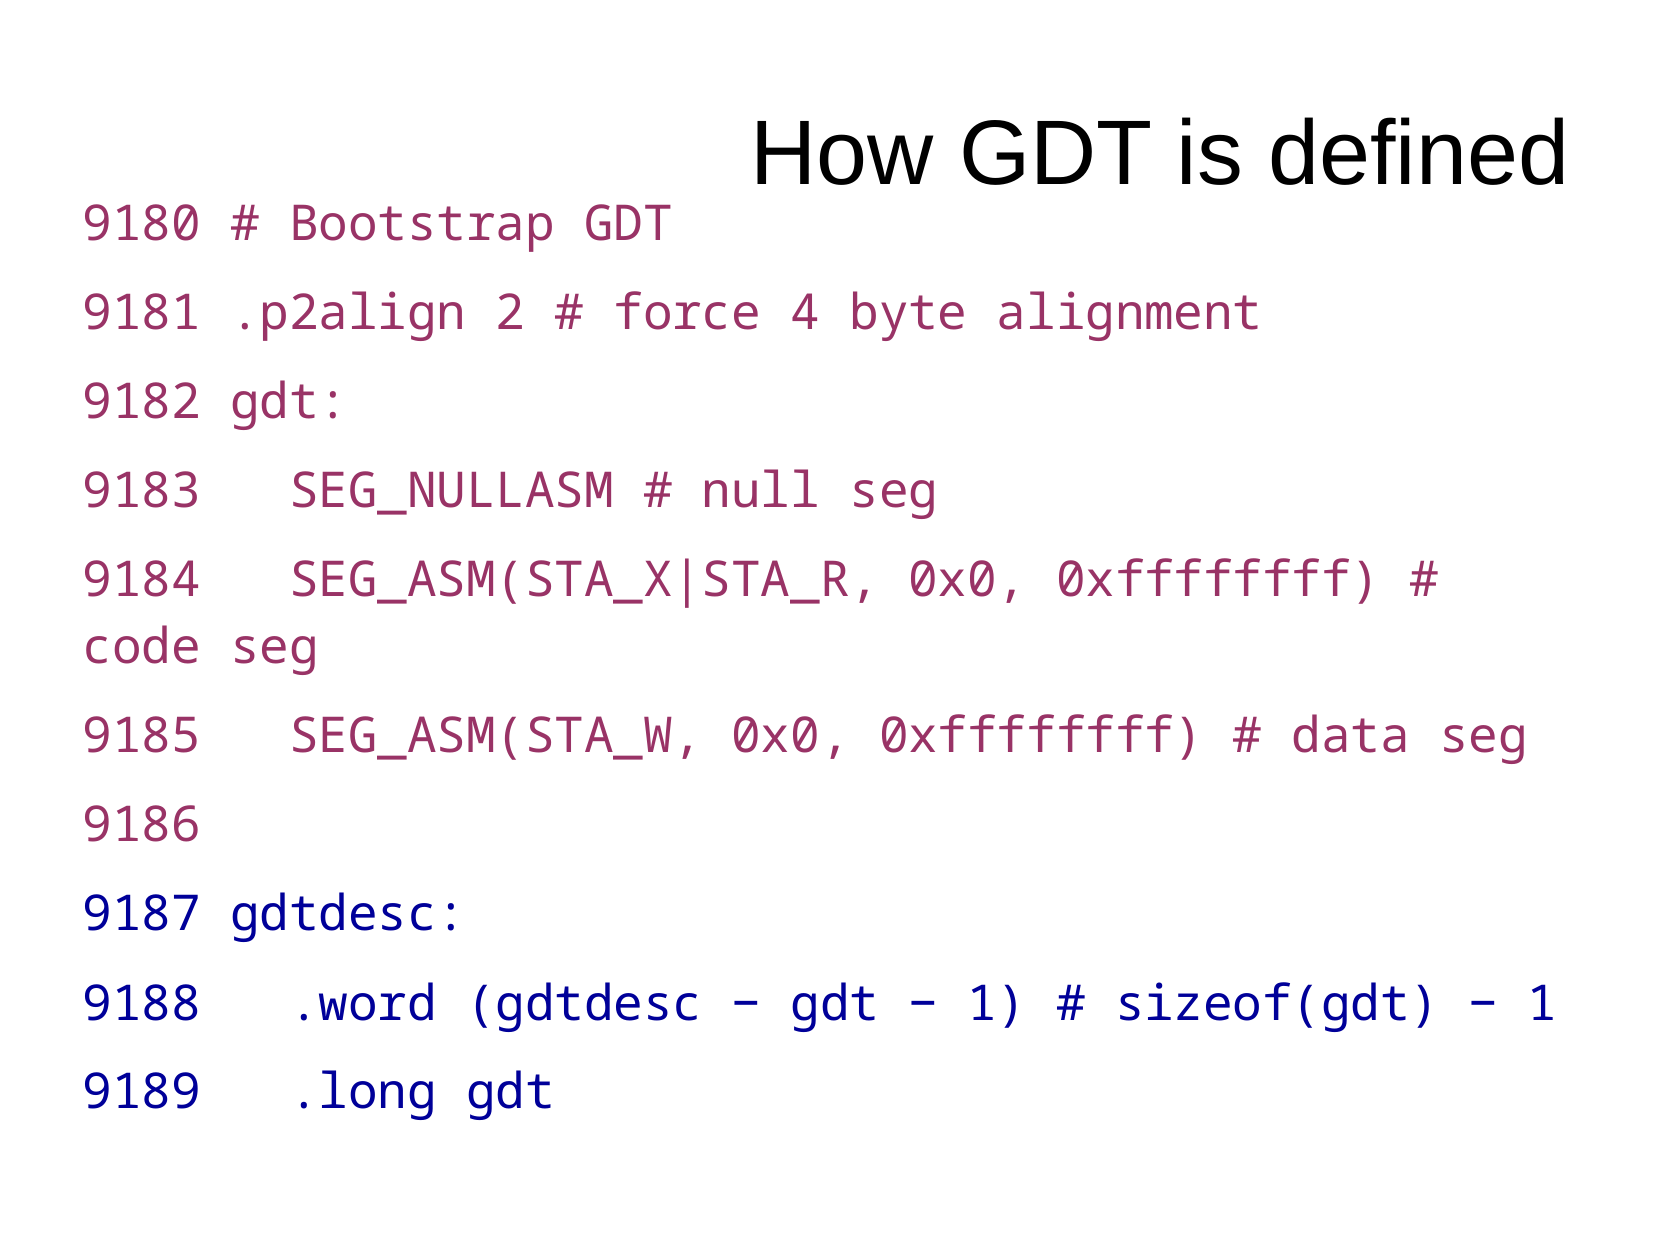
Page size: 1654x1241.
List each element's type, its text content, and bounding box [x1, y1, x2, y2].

title How GDT is defined [750, 49, 1571, 187]
list 9180 # Bootstrap GDT 9181 .p2align 2 # force 4 byte alignment 9182 gdt: 9183 SEG_NULLASM # null seg 9184 SEG_ASM(STA_X|STA_R, 0x0, 0xffffffff) # code seg 9185 SEG_ASM(STA_W, 0x0, 0xffffffff) # data seg 9186 9187 gdtdesc: 9188 .word (gdtdesc − gdt − 1) # sizeof(gdt) − 1 9189 .long gdt [82, 187, 1571, 1157]
